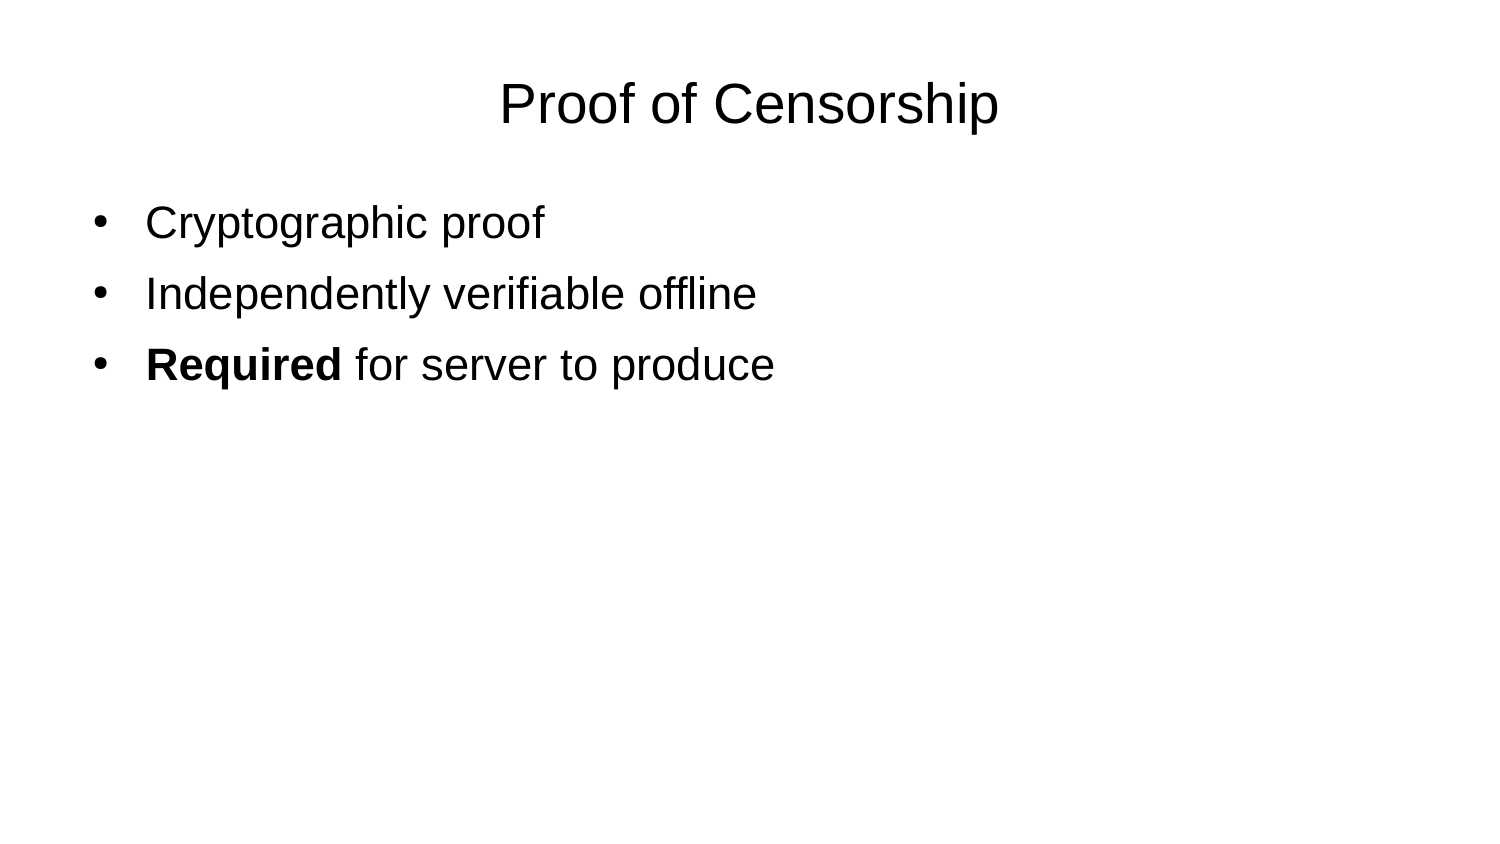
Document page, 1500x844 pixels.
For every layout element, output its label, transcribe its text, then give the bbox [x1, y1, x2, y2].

list Cryptographic proof Independently verifiable offline Required for server to produce [75, 197, 1425, 687]
title Proof of Censorship [75, 33, 1425, 175]
